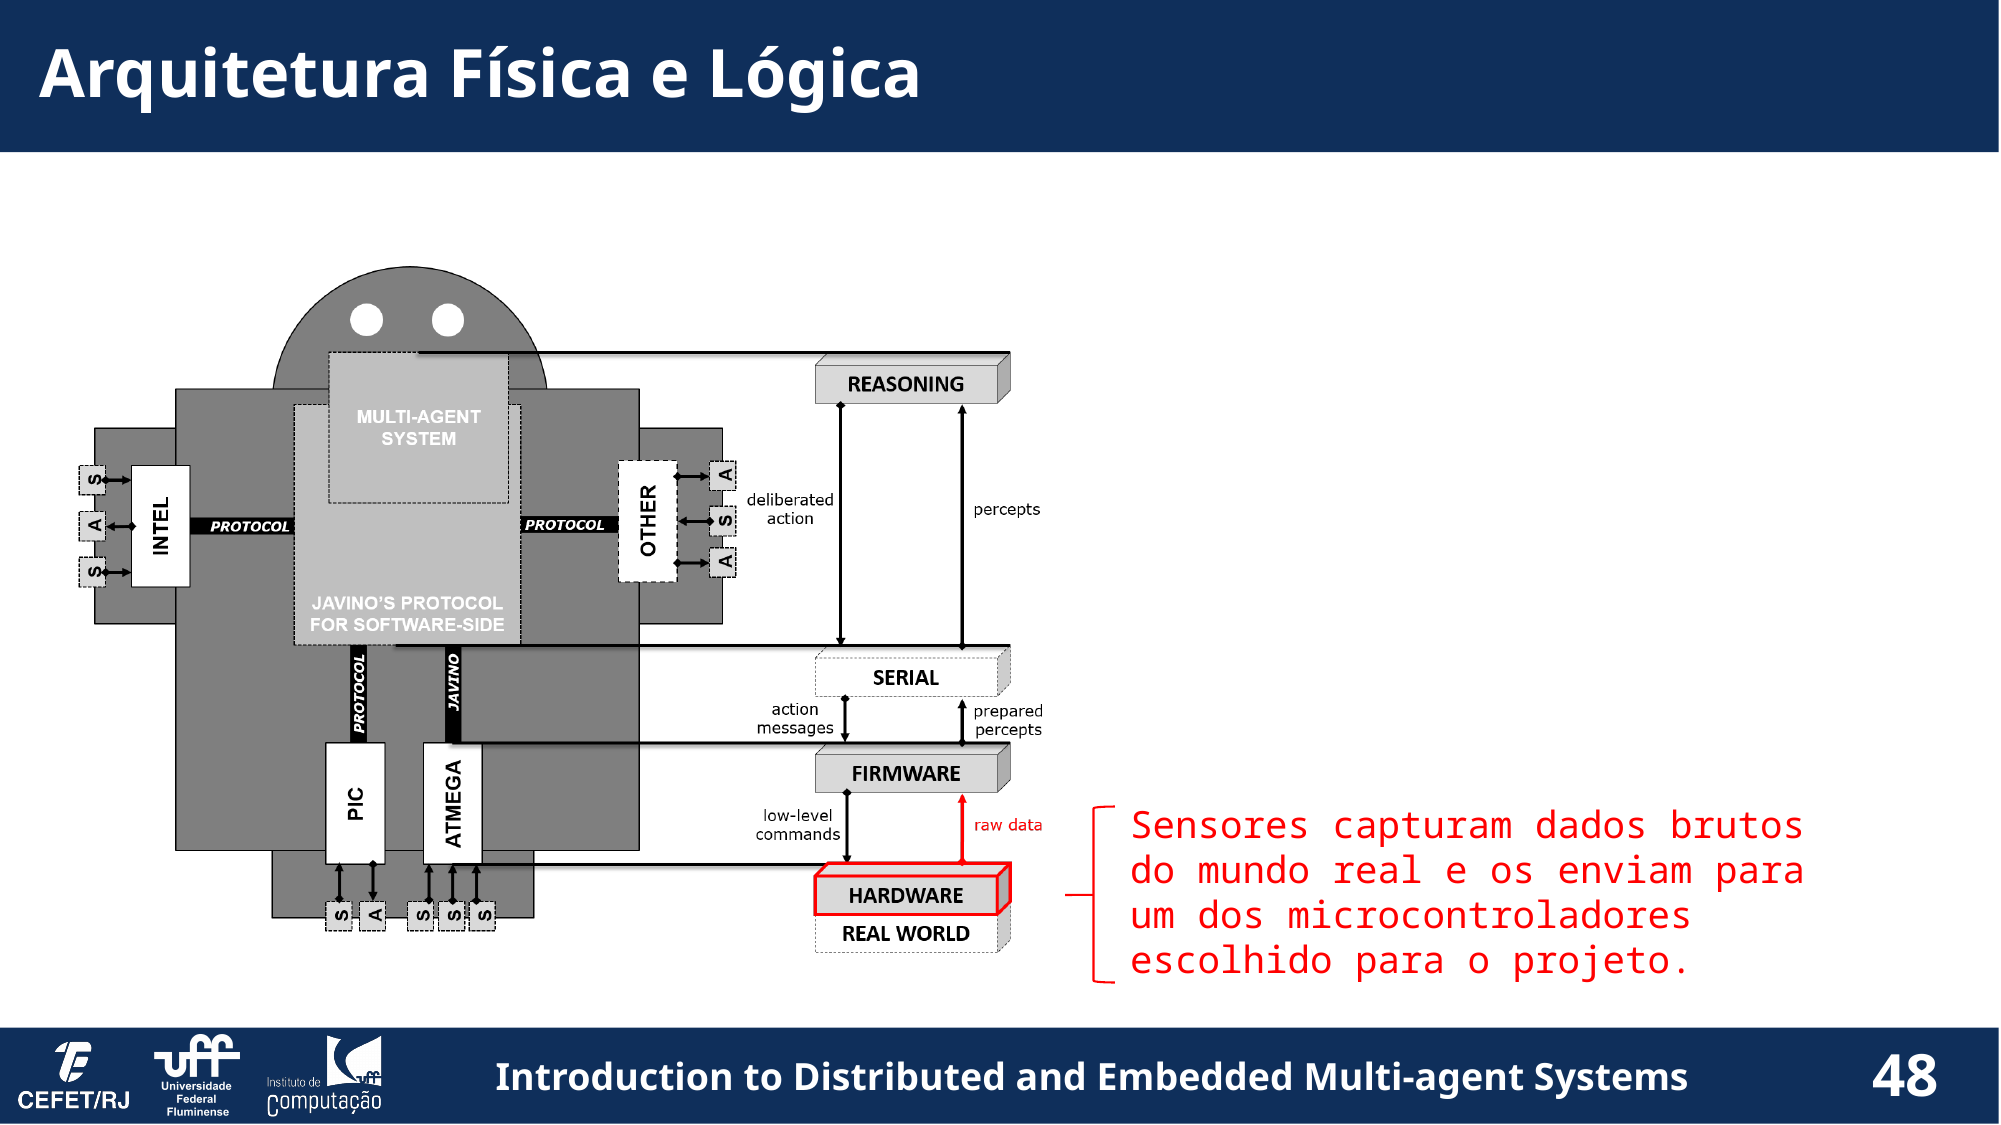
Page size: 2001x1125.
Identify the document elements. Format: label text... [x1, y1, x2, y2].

picture [77, 266, 1065, 961]
text_box [1093, 806, 1115, 983]
picture [265, 1033, 383, 1117]
text_box Arquitetura Física e Lógica [25, 23, 1998, 116]
picture [153, 1033, 241, 1121]
text_box Sensores capturam dados brutos do mundo real e os enviam para um dos microcontroladores escolhido para o projeto. [1115, 794, 1864, 989]
picture [18, 1021, 129, 1125]
